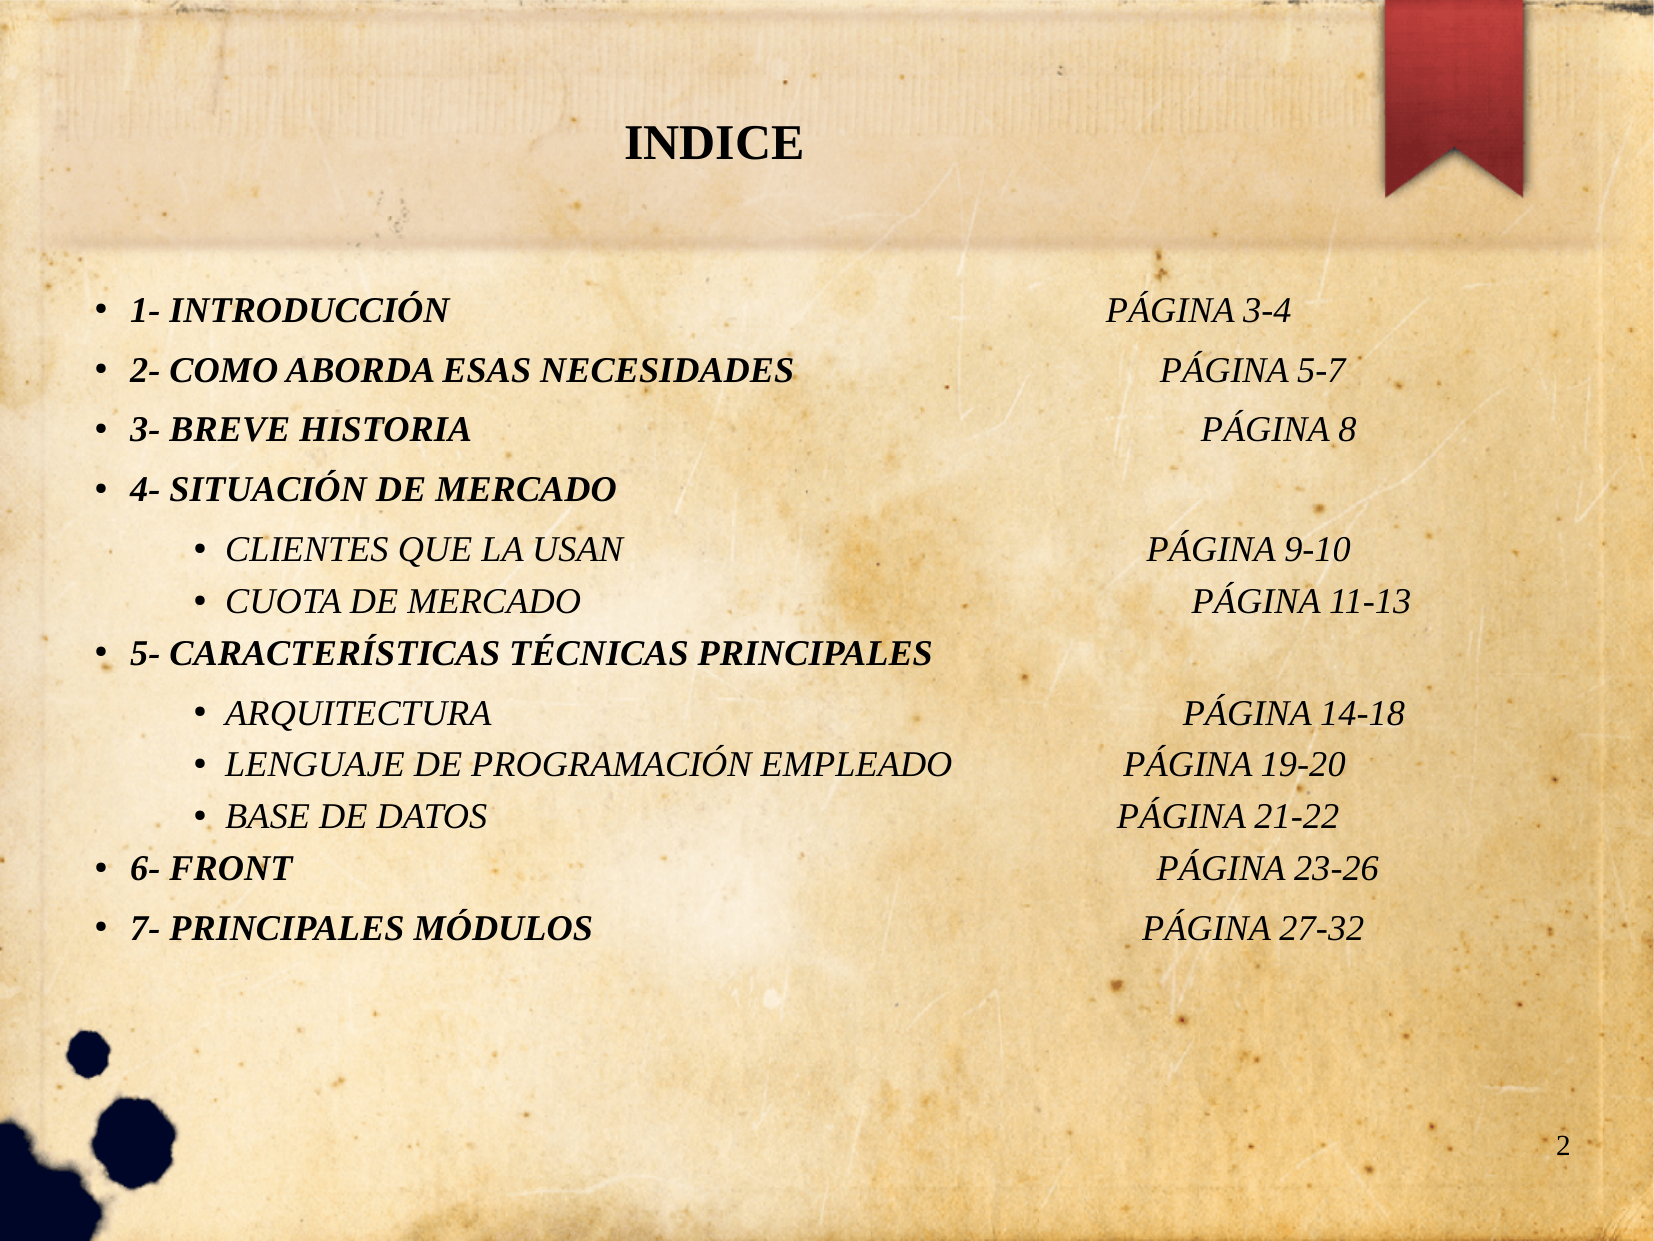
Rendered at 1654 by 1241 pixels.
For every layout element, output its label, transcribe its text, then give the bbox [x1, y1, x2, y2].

picture [0, 0, 1654, 1241]
list 1- INTRODUCCIÓN PÁGINA 3-4 2- COMO ABORDA ESAS NECESIDADES PÁGINA 5-7 3- BREVE HISTORIA PÁGINA 8 4- SITUACIÓN DE MERCADO CLIENTES QUE LA USAN PÁGINA 9-10 CUOTA DE MERCADO PÁGINA 11-13 5- CARACTERÍSTICAS TÉCNICAS PRINCIPALES ARQUITECTURA PÁGINA 14-18 LENGUAJE DE PROGRAMACIÓN EMPLEADO PÁGINA 19-20 BASE DE DATOS PÁGINA 21-22 6- FRONT PÁGINA 23-26 7- PRINCIPALES MÓDULOS PÁGINA 27-32 [82, 290, 1538, 1060]
title INDICE [82, 49, 1347, 237]
